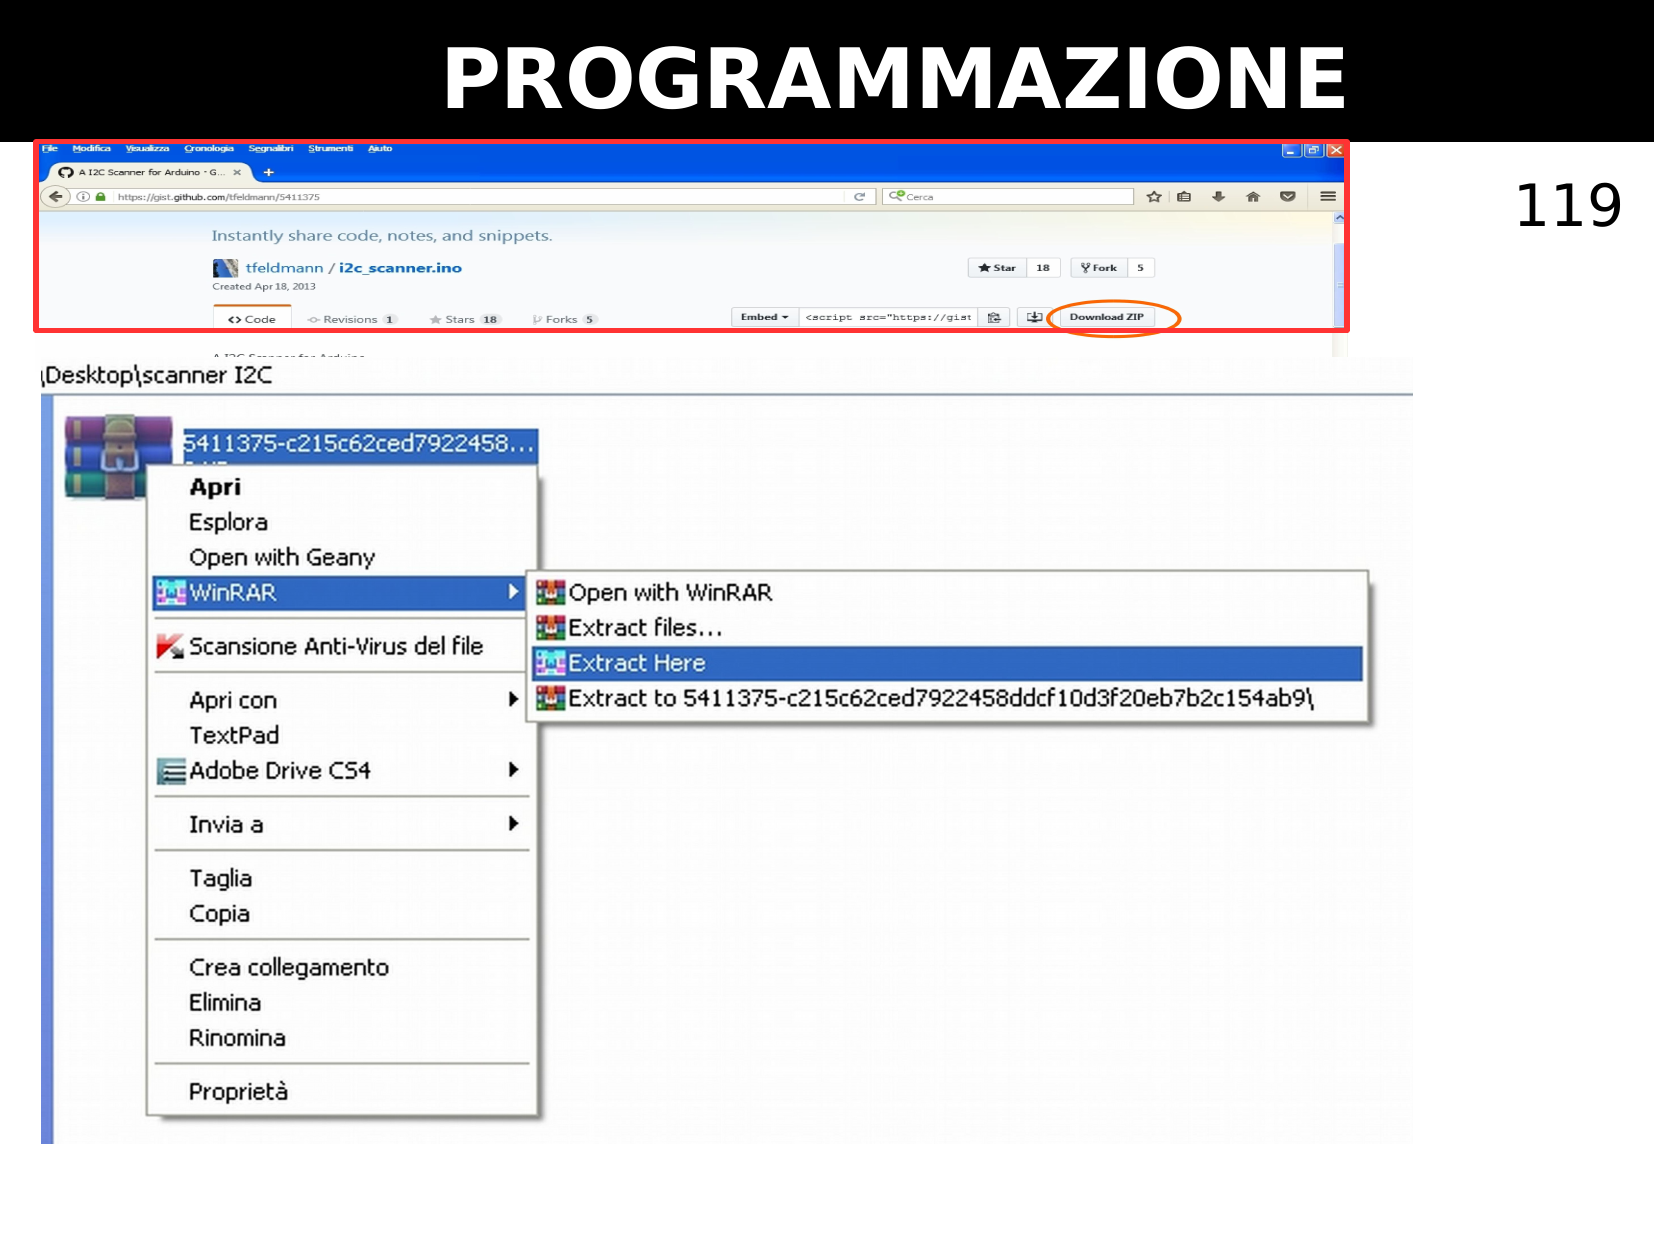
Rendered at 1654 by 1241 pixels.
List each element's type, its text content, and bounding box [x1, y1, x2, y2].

picture [35, 333, 1413, 1144]
text_box [0, 0, 1654, 142]
text_box 119 [1498, 165, 1640, 249]
text_box PROGRAMMAZIONE [425, 23, 1366, 136]
picture [39, 144, 1344, 328]
